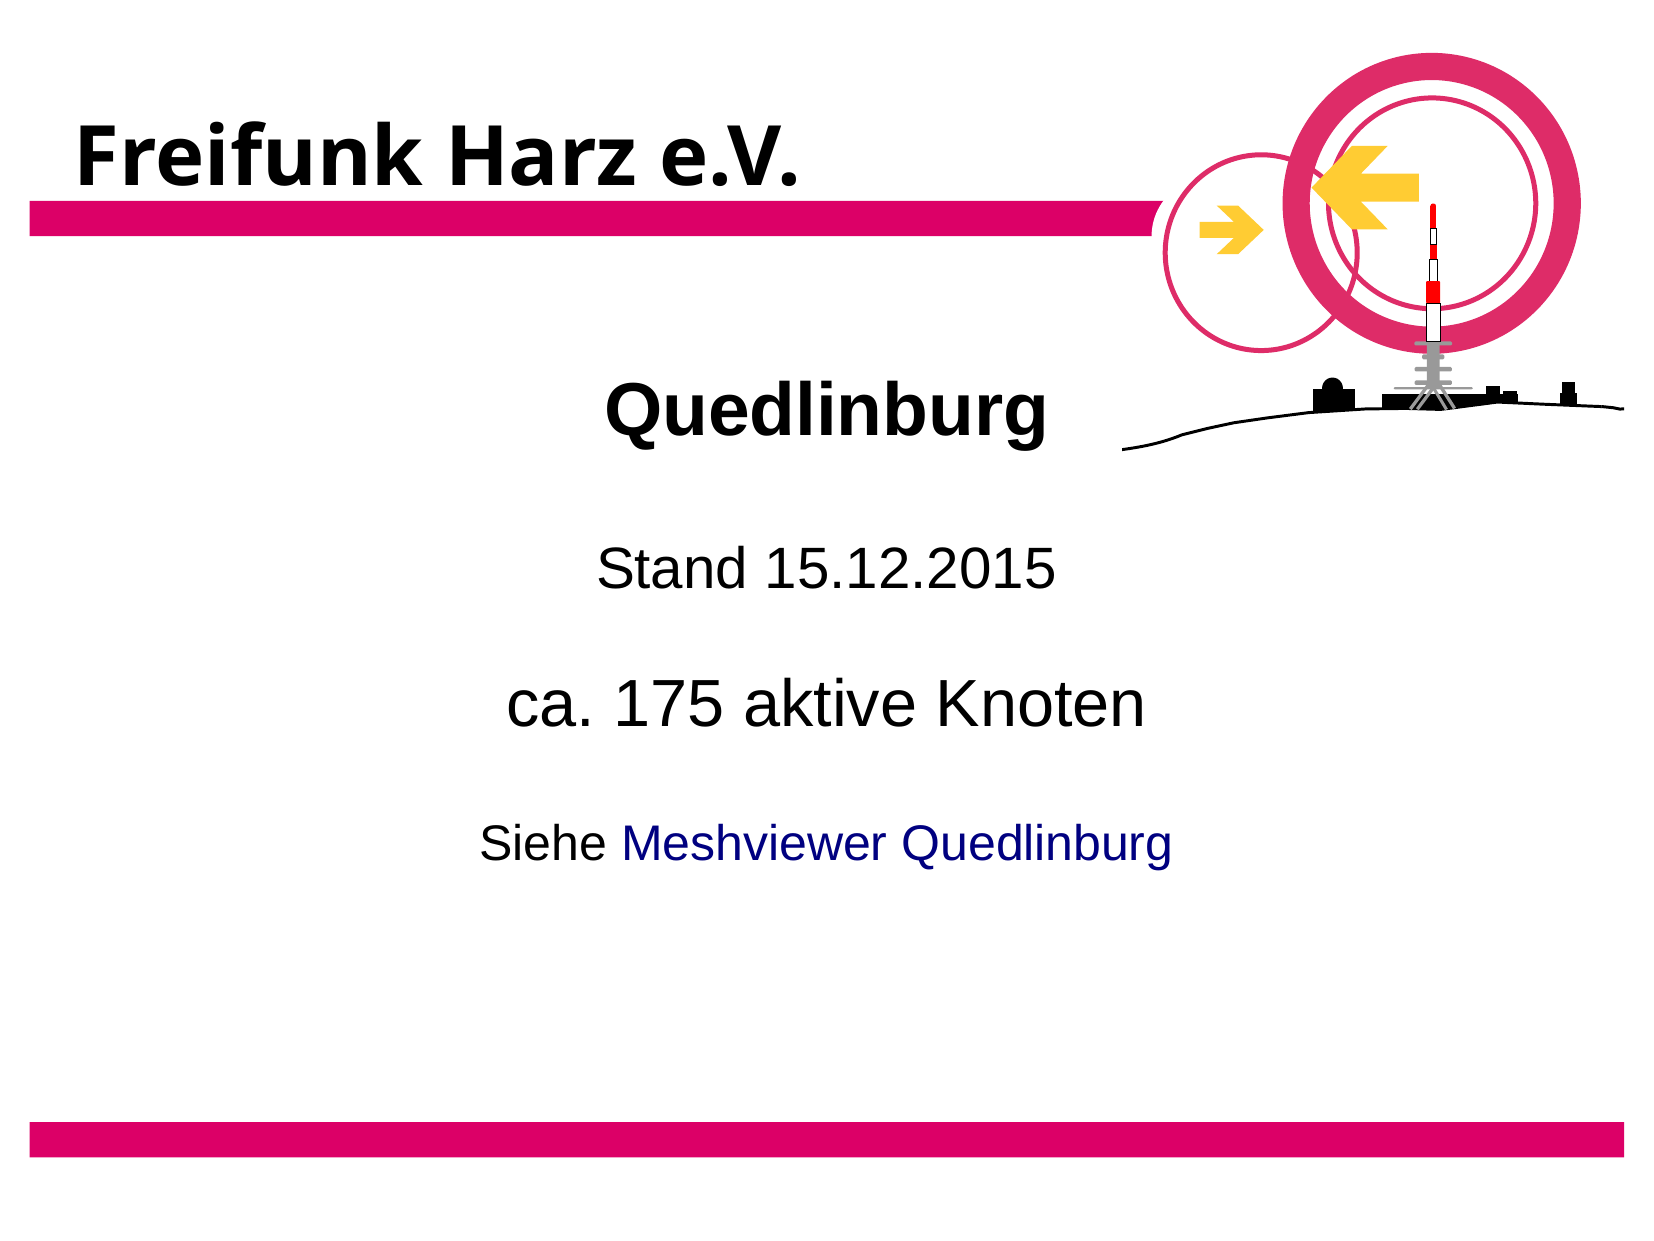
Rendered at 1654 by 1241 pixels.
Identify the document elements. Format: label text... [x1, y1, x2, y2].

subtitle Quedlinburg Stand 15.12.2015 ca. 175 aktive Knoten Siehe Meshviewer Quedlinburg [82, 265, 1571, 1123]
